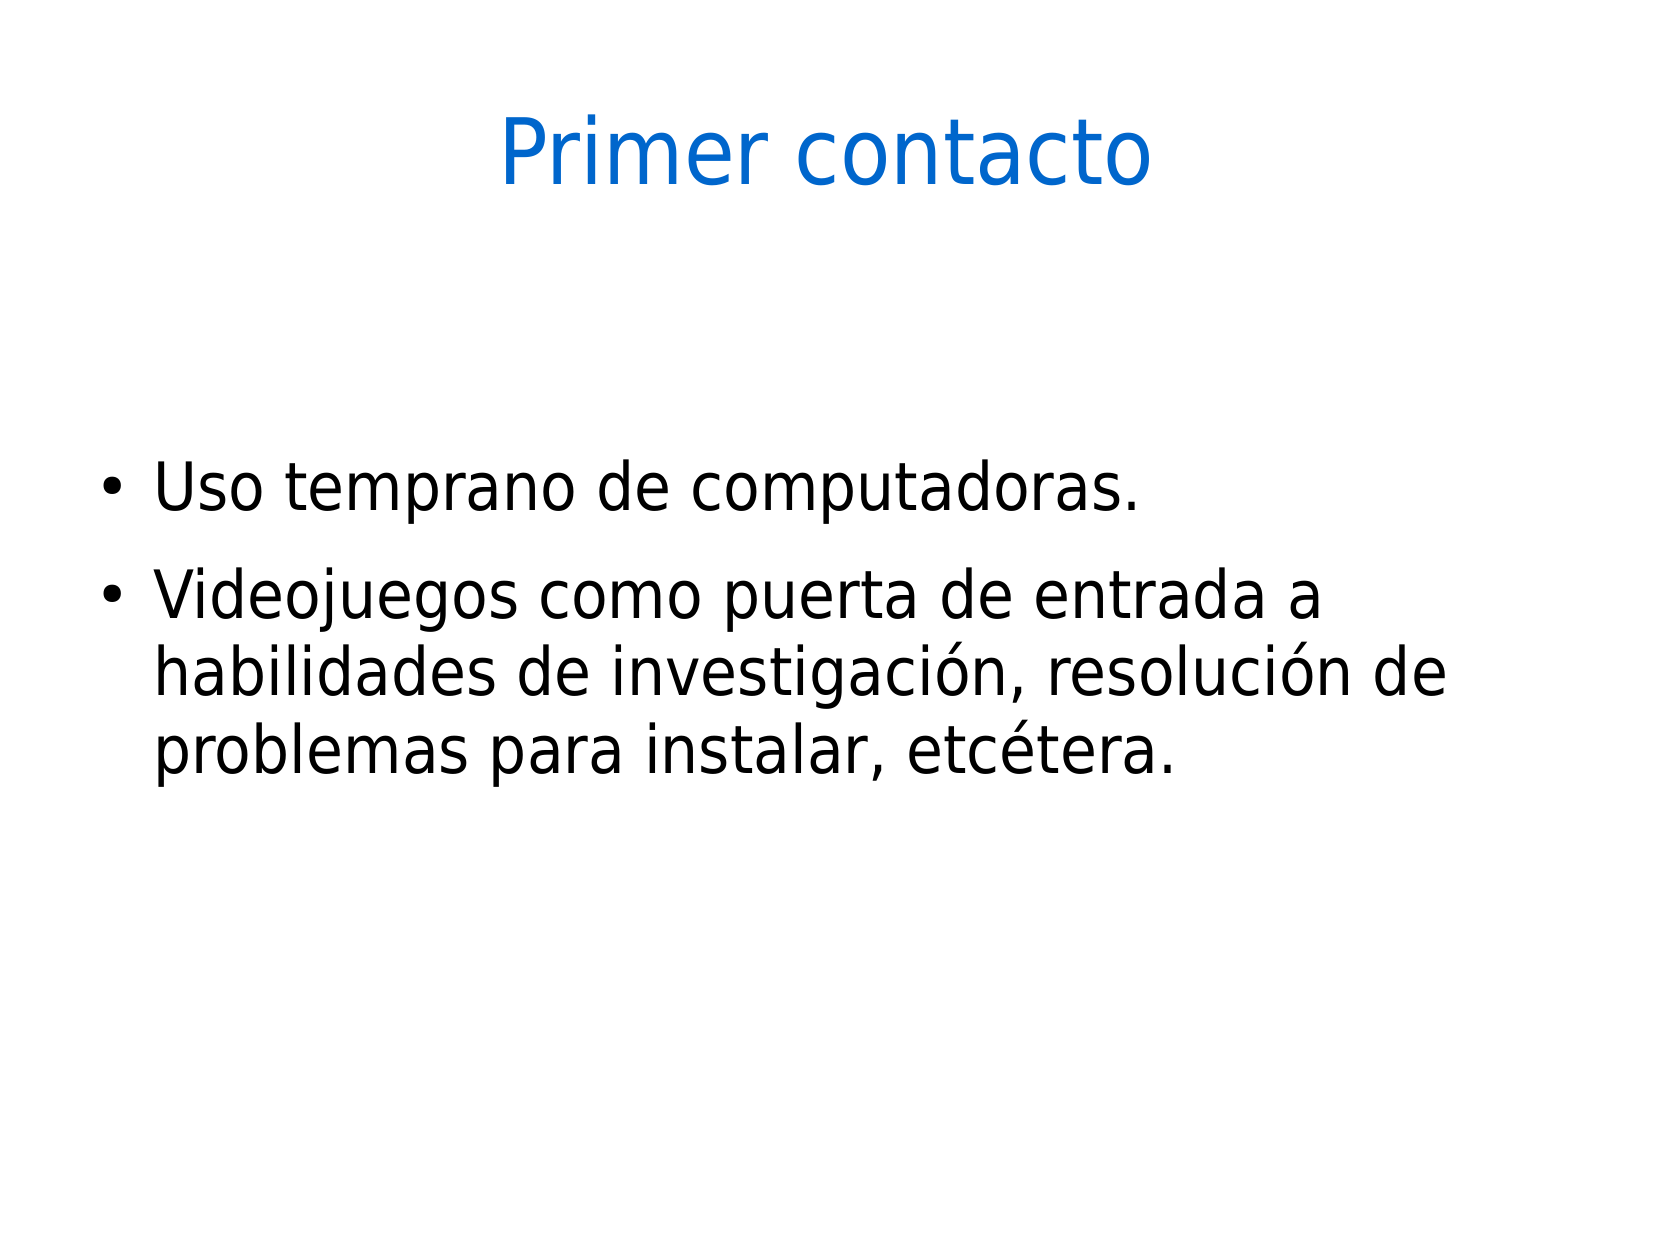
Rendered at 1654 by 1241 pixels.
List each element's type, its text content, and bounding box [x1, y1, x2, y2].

title Primer contacto [82, 49, 1571, 257]
list Uso temprano de computadoras. Videojuegos como puerta de entrada a habilidades de investigación, resolución de problemas para instalar, etcétera. [82, 448, 1571, 1010]
